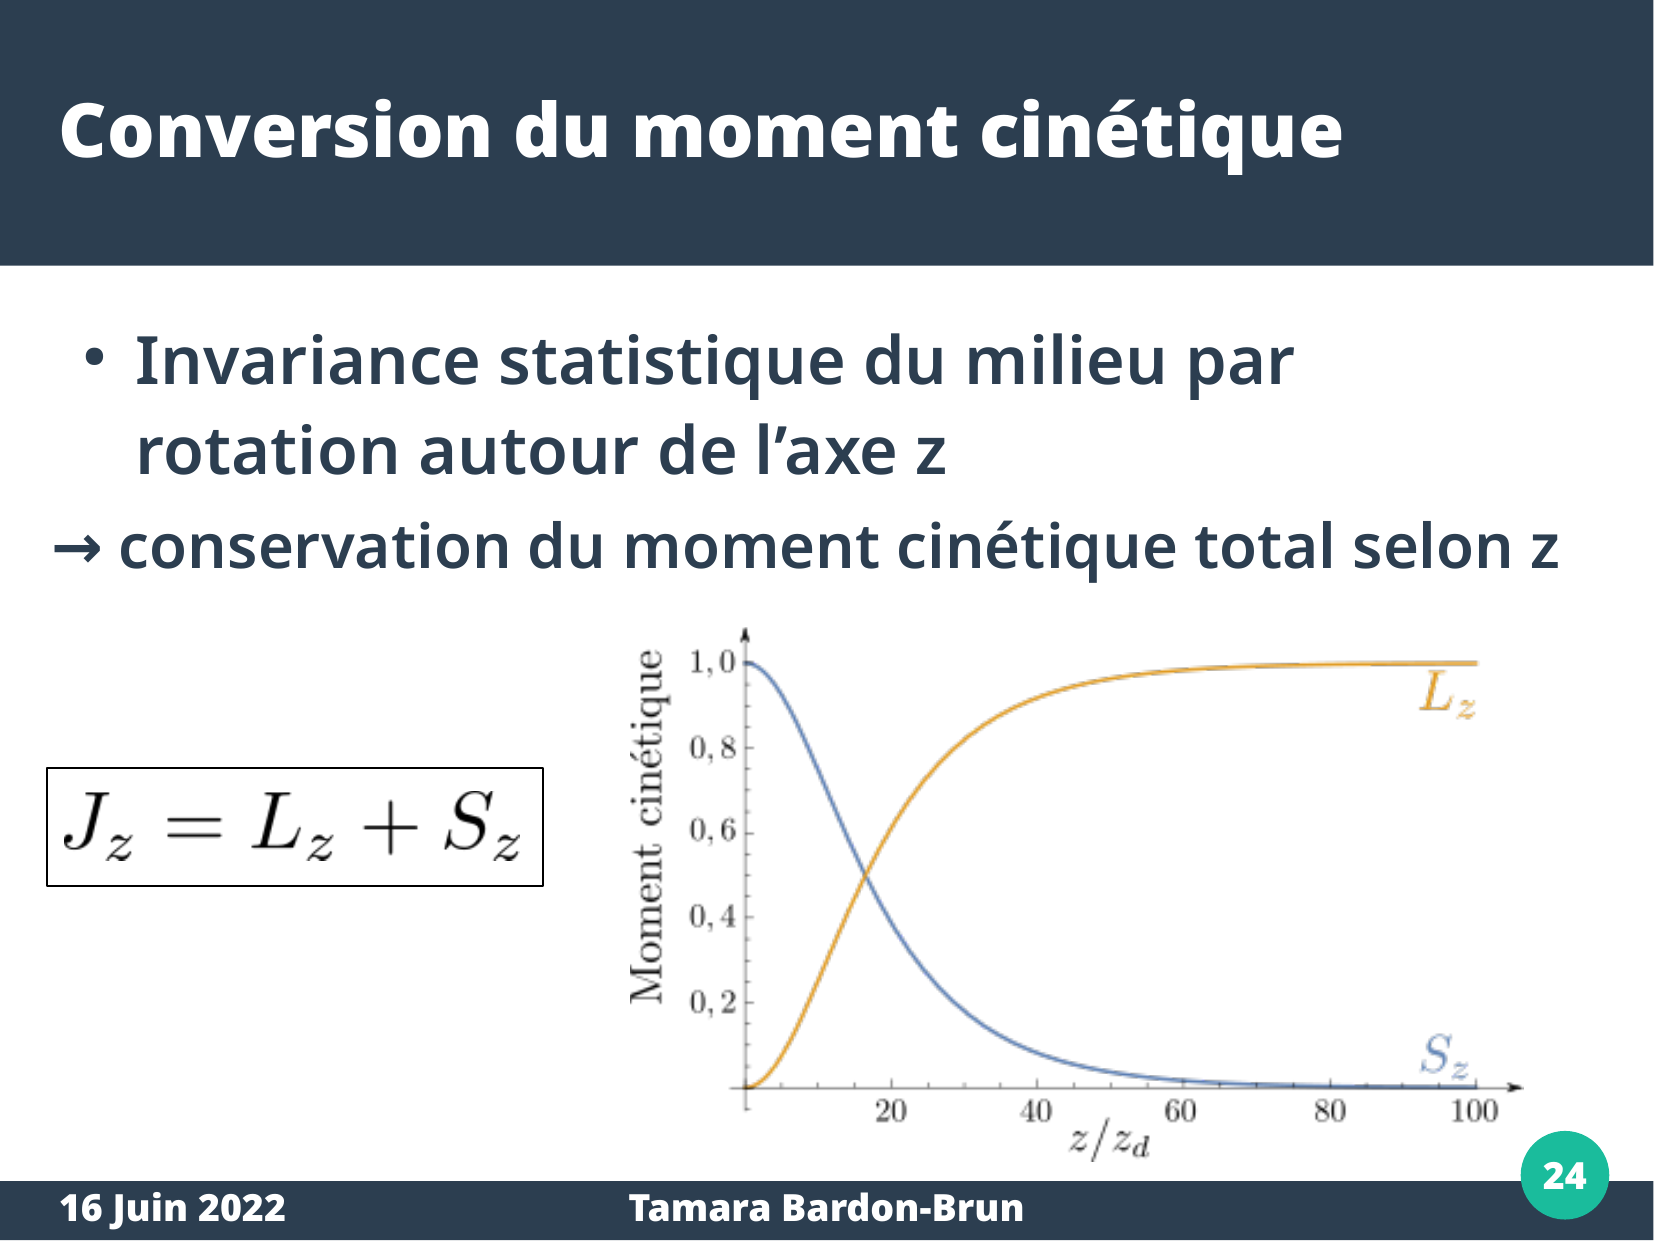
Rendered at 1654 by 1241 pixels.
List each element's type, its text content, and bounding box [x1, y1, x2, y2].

list Invariance statistique du milieu par rotation autour de l’axe z [64, 312, 1571, 497]
list → conservation du moment cinétique total selon z [0, 501, 1571, 596]
title Conversion du moment cinétique [59, 49, 1595, 207]
picture [64, 791, 520, 861]
picture [630, 627, 1524, 1162]
